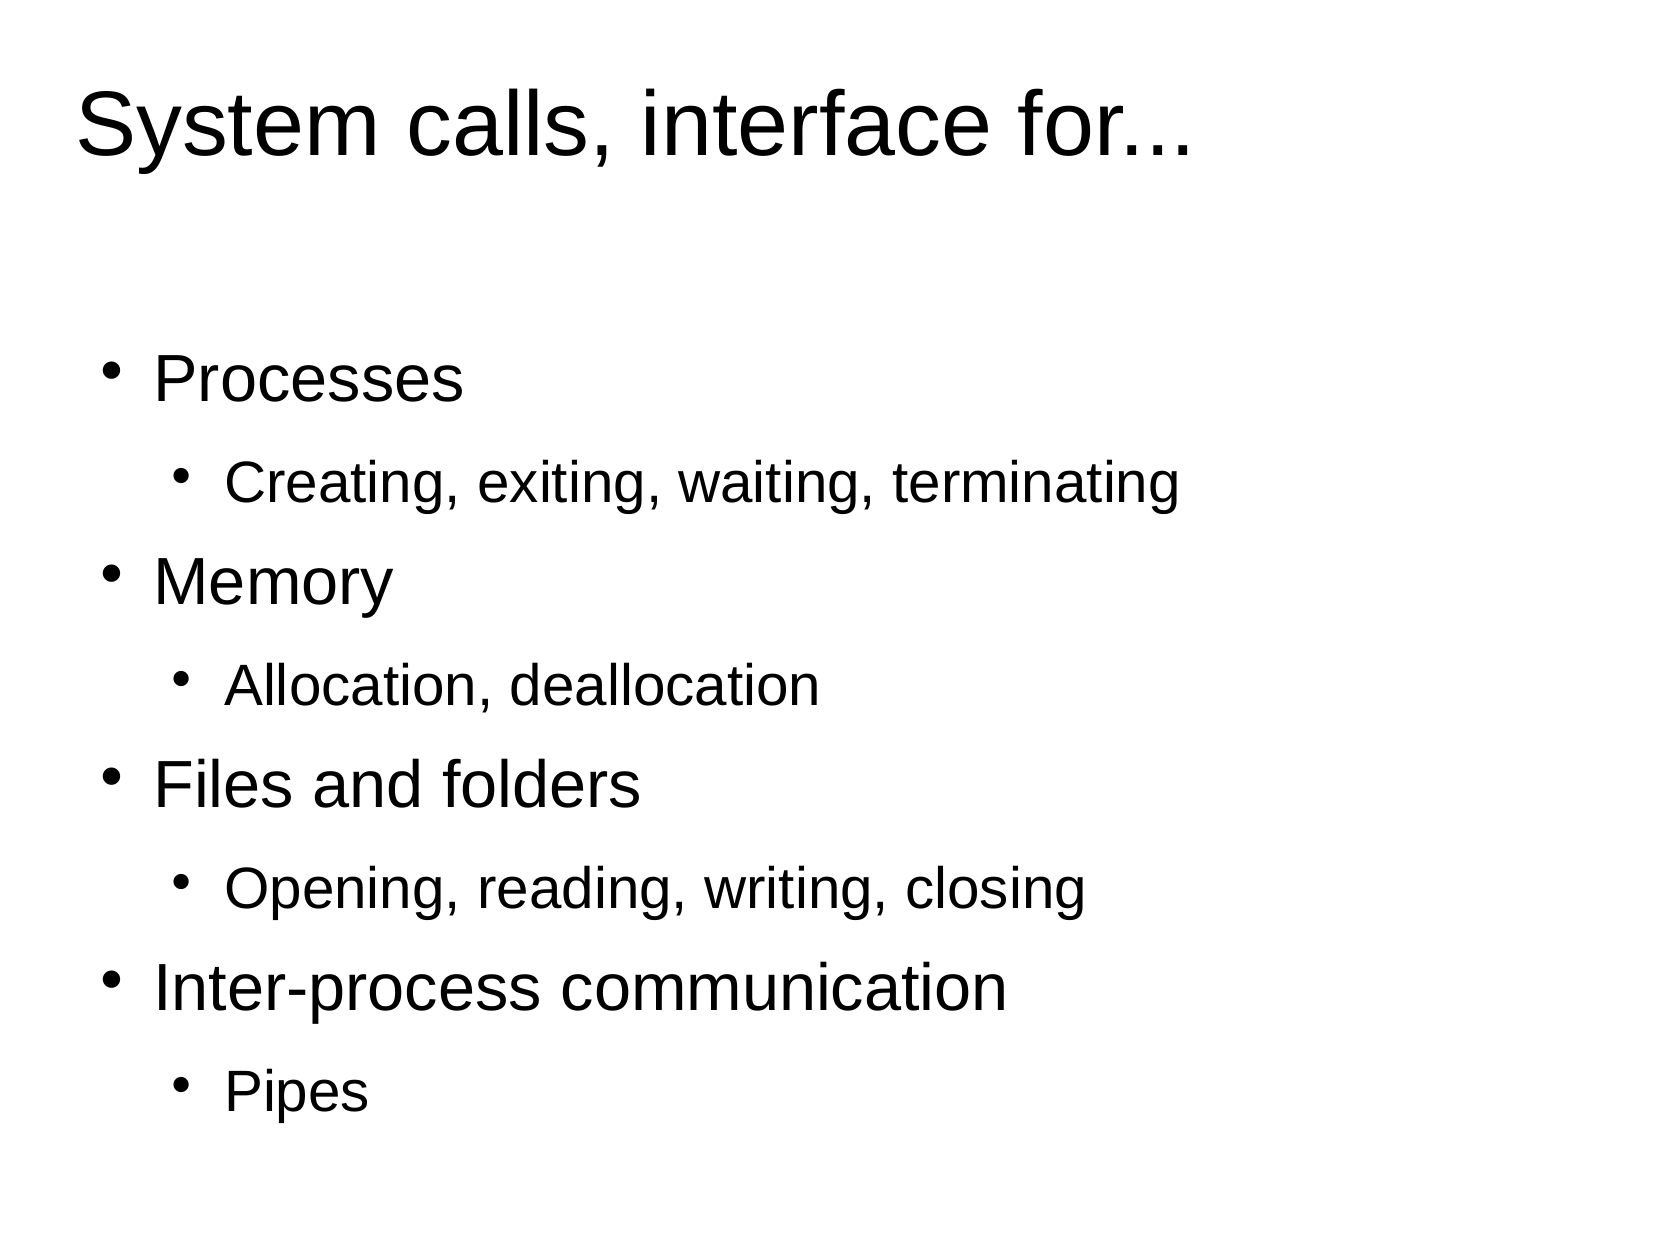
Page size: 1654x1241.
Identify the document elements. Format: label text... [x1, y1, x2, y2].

title System calls, interface for... [75, 49, 1350, 188]
list Processes Creating, exiting, waiting, terminating Memory Allocation, deallocation Files and folders Opening, reading, writing, closing Inter-process communication Pipes [82, 225, 1571, 1163]
